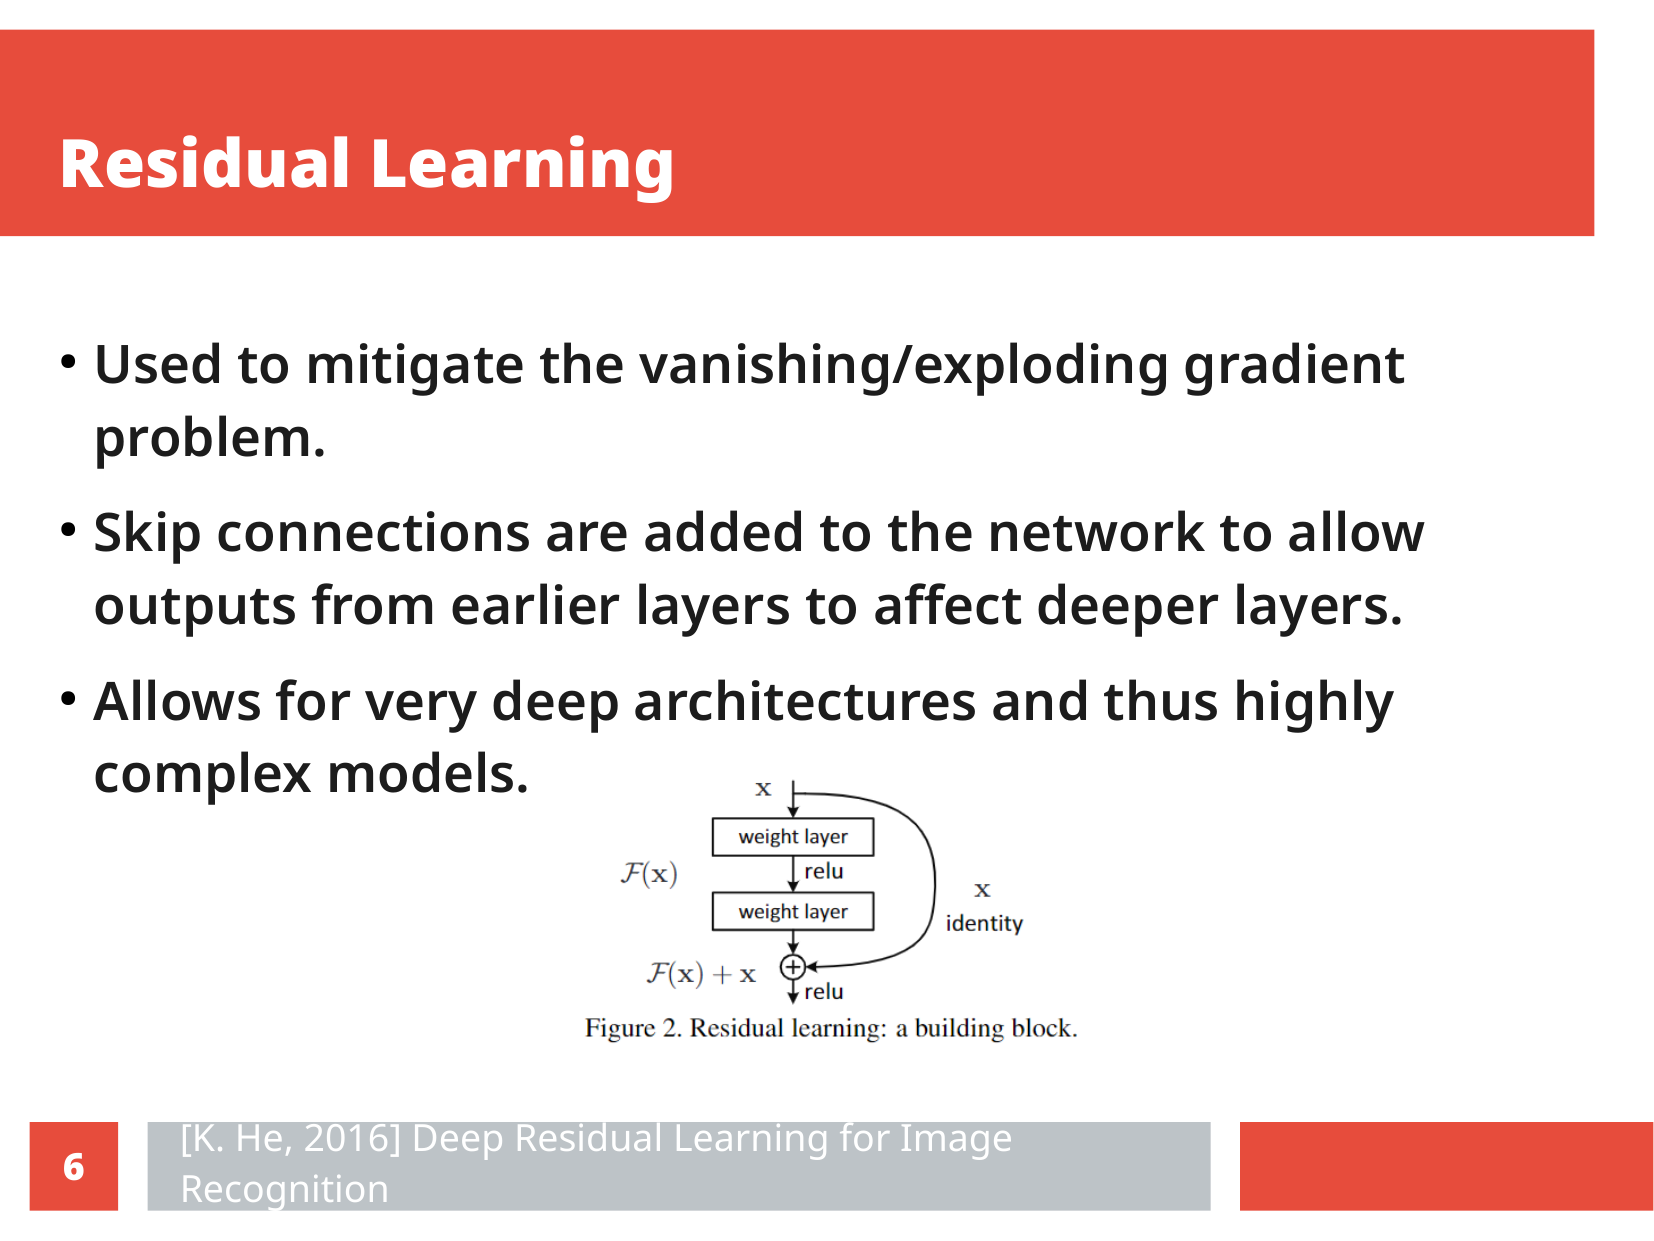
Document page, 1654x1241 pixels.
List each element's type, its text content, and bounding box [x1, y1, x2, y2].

text_box [K. He, 2016] Deep Residual Learning for Image Recognition [165, 1125, 1201, 1201]
title Residual Learning [59, 59, 1595, 207]
picture [568, 749, 1096, 1065]
list Used to mitigate the vanishing/exploding gradient problem. Skip connections are added to the network to allow outputs from earlier layers to affect deeper layers. Allows for very deep architectures and thus highly complex models. [59, 324, 1561, 811]
